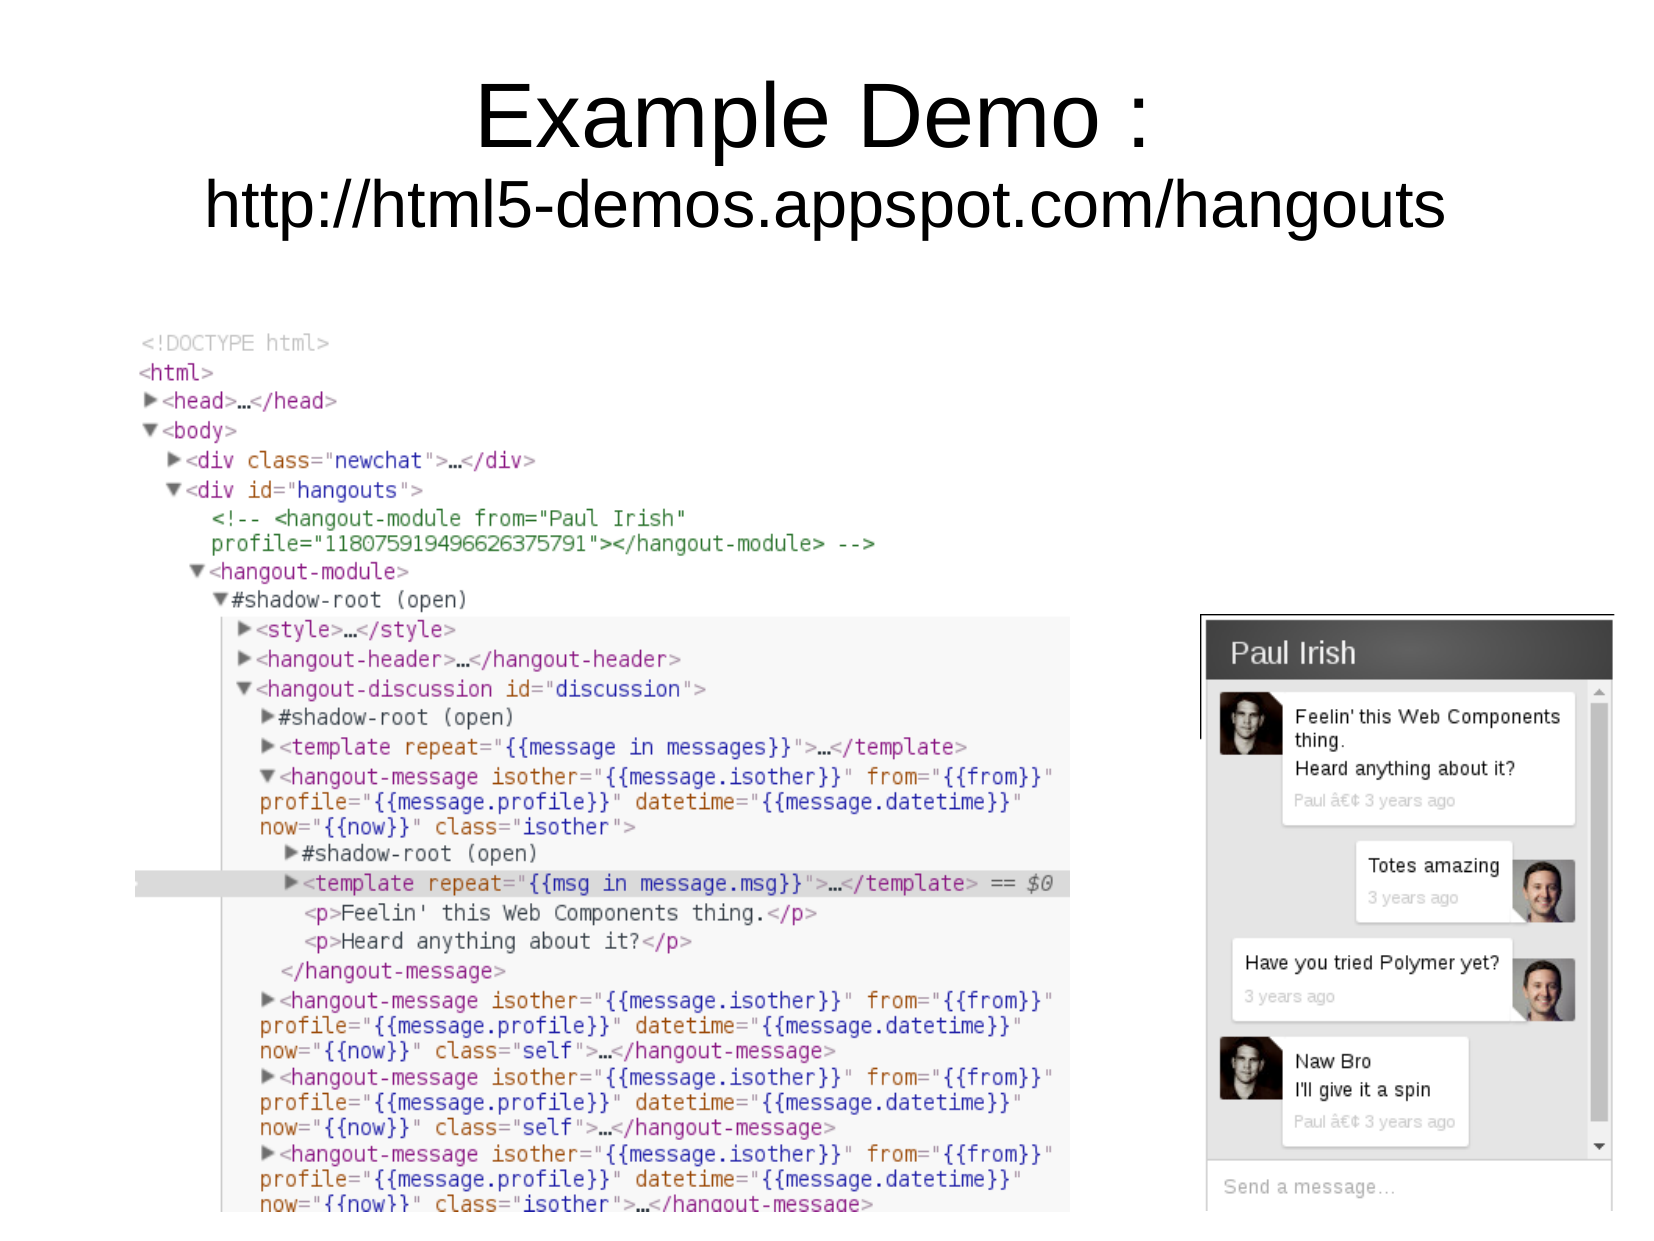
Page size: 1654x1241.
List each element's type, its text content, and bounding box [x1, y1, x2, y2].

picture [1200, 614, 1627, 1211]
picture [135, 329, 1070, 1212]
title Example Demo : http://html5-demos.appspot.com/hangouts [82, 49, 1571, 257]
